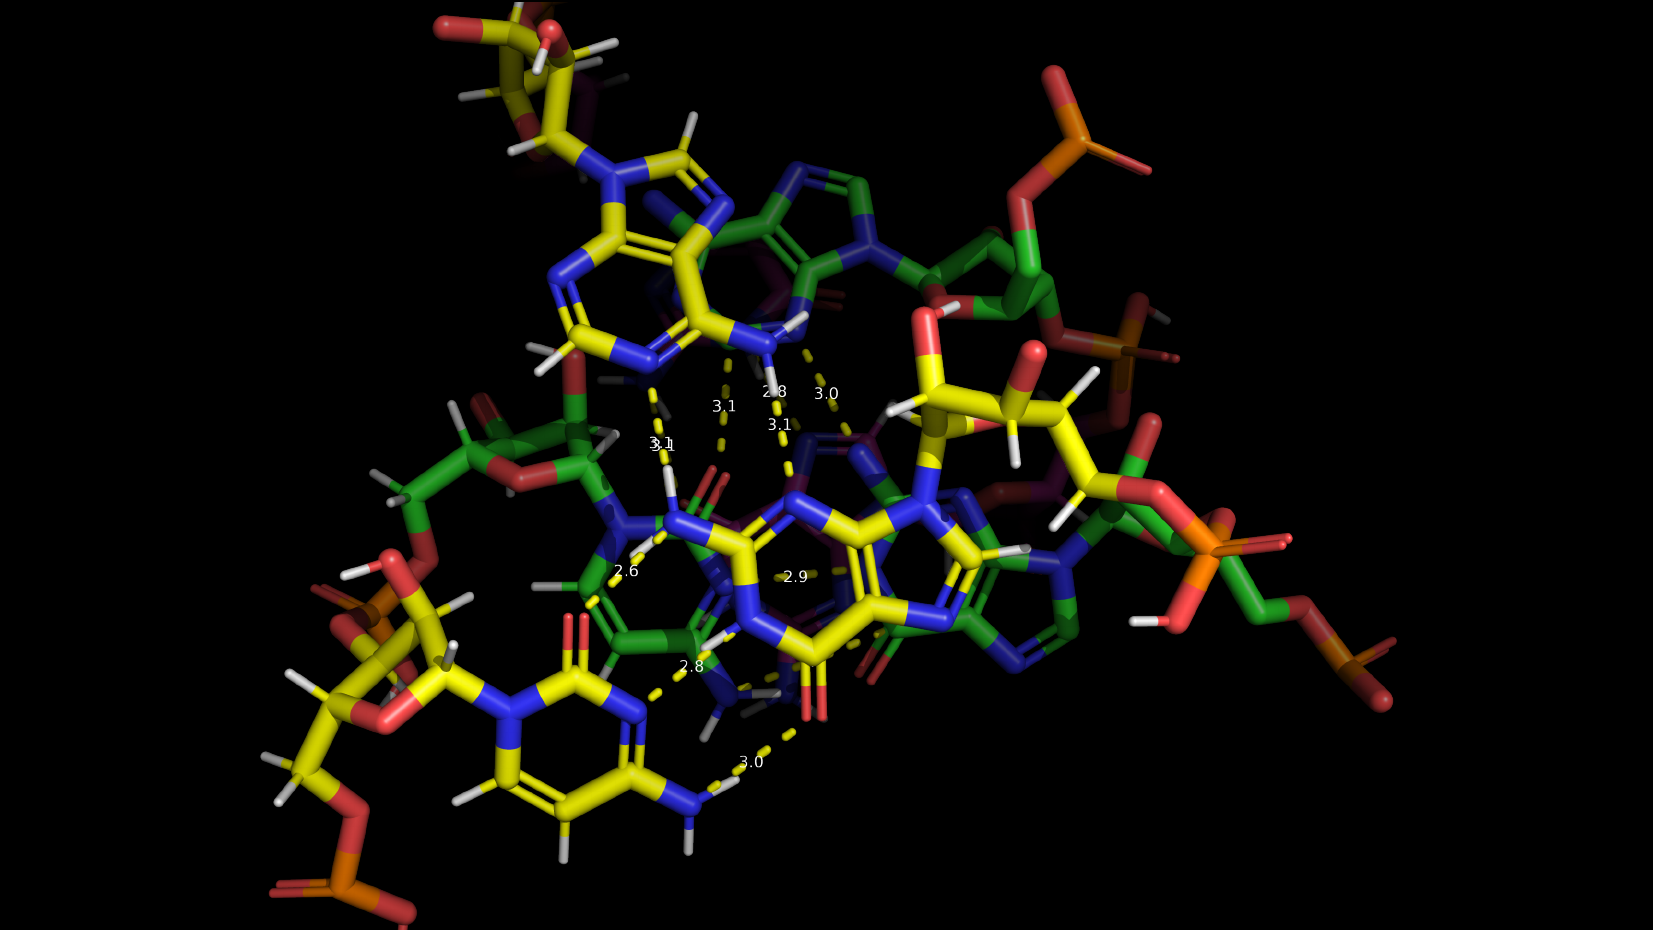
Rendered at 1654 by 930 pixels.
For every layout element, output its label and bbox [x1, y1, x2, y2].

picture [260, 2, 1397, 930]
